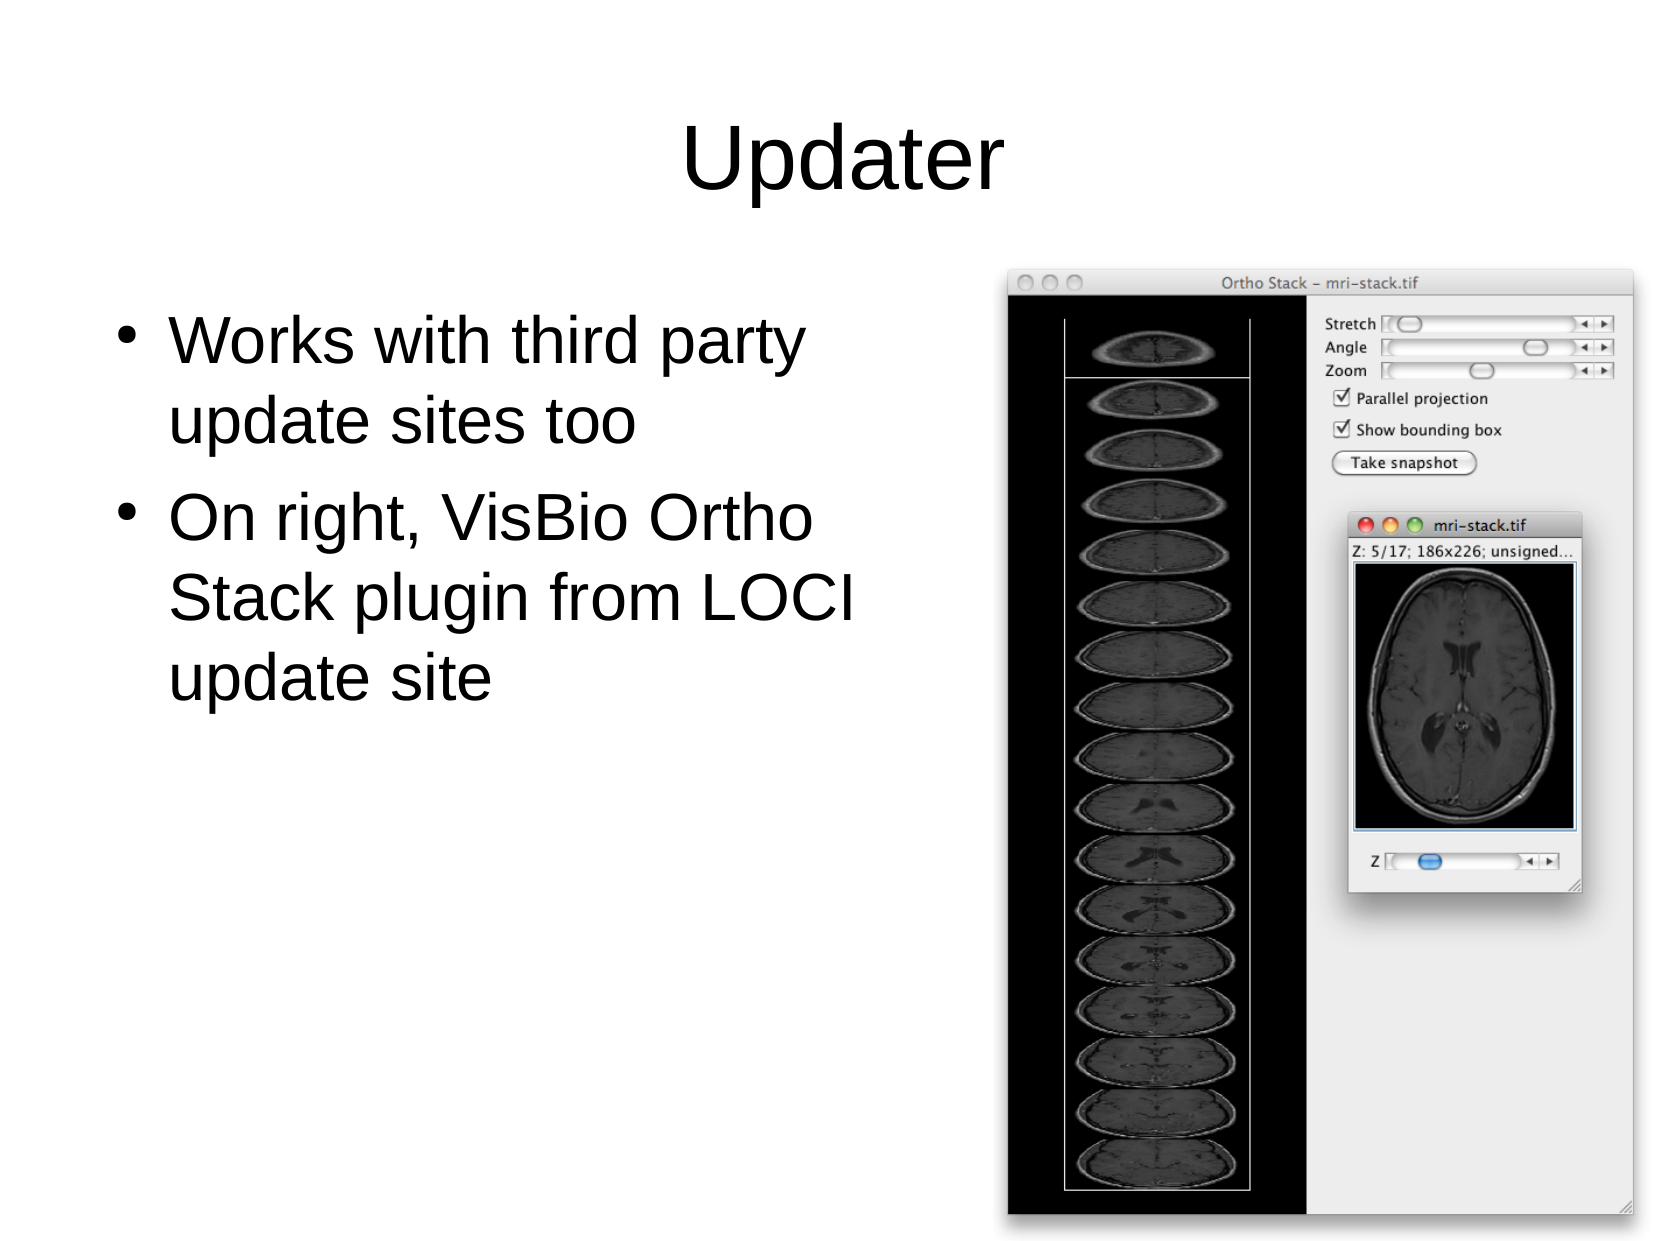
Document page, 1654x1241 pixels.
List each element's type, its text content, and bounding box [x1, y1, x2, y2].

picture [993, 256, 1654, 1241]
list Works with third party update sites too On right, VisBio Ortho Stack plugin from LOCI update site [82, 289, 993, 1108]
title Updater [82, 49, 1571, 257]
